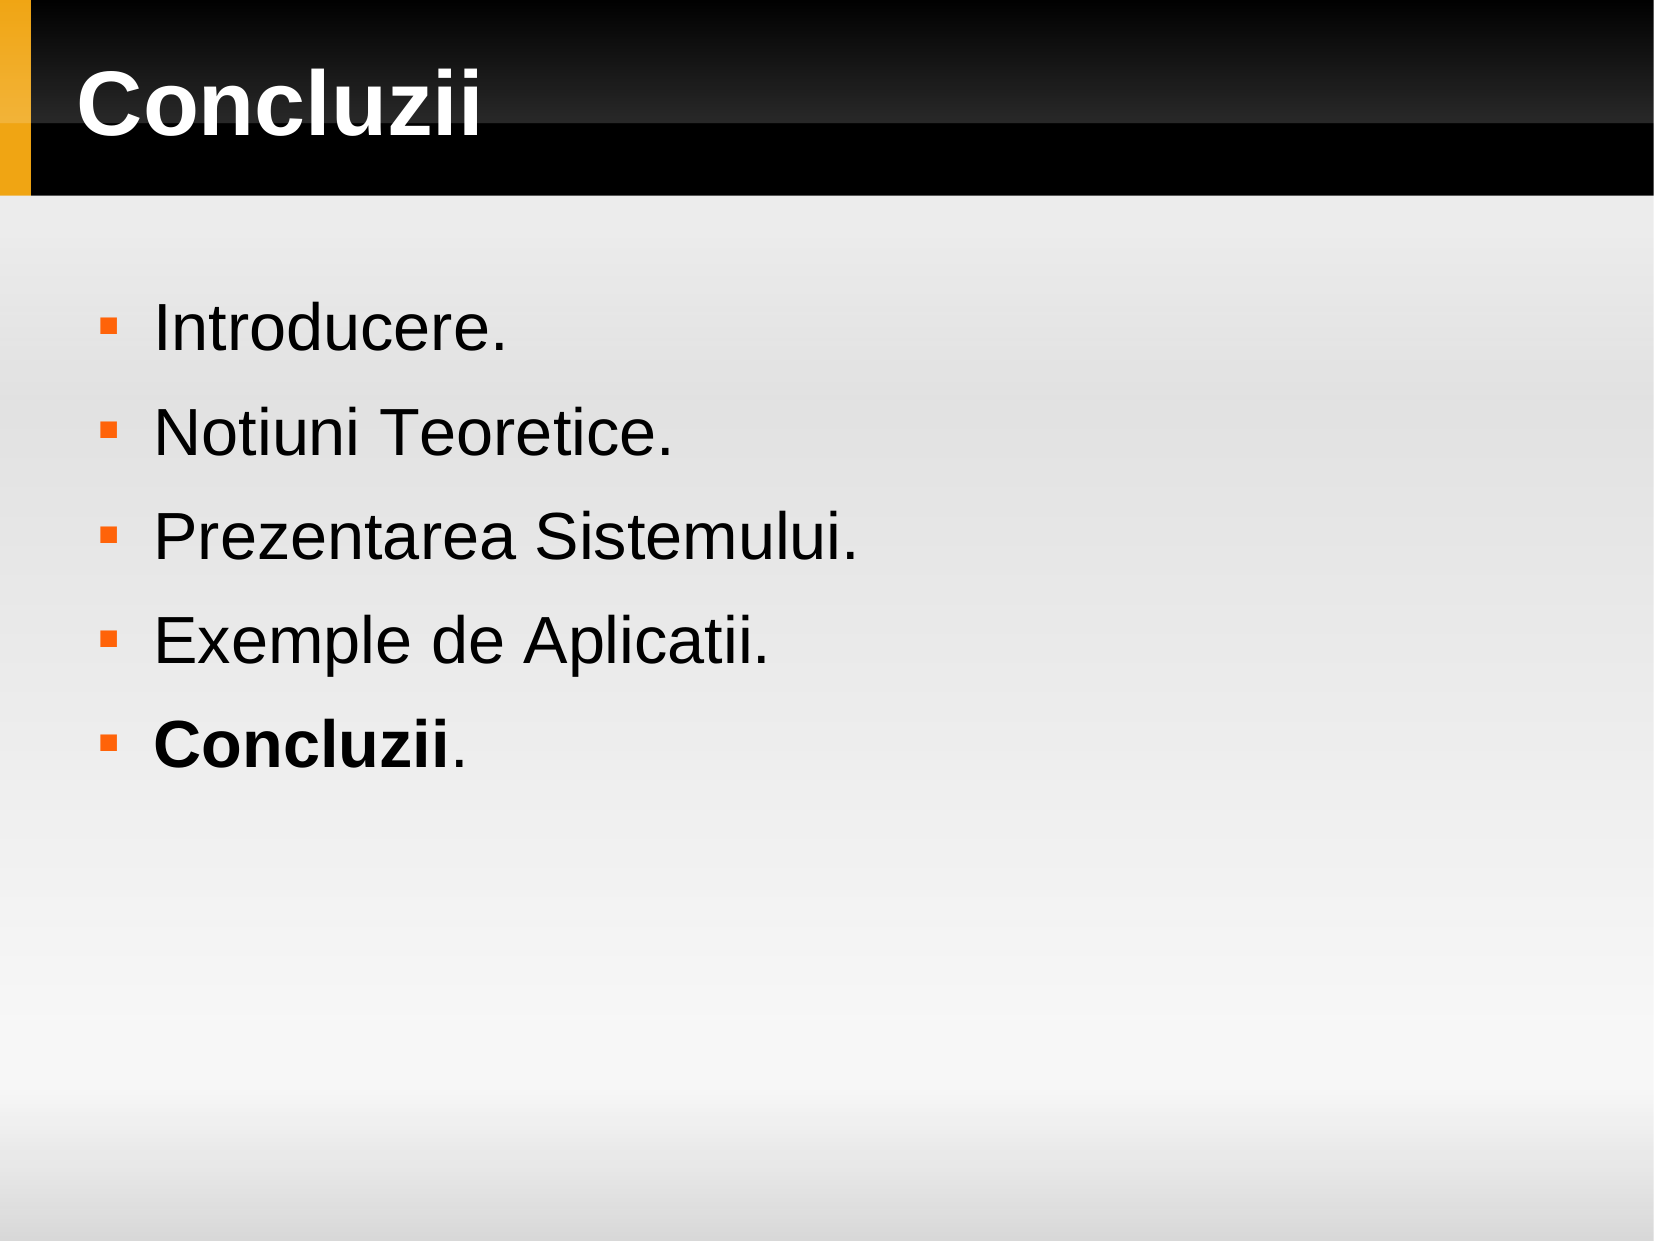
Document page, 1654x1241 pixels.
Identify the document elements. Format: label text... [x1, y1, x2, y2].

title Concluzii [76, 0, 1565, 208]
list Introducere. Notiuni Teoretice. Prezentarea Sistemului. Exemple de Aplicatii. Concluzii. [82, 290, 1571, 1094]
picture [0, 0, 1654, 1241]
